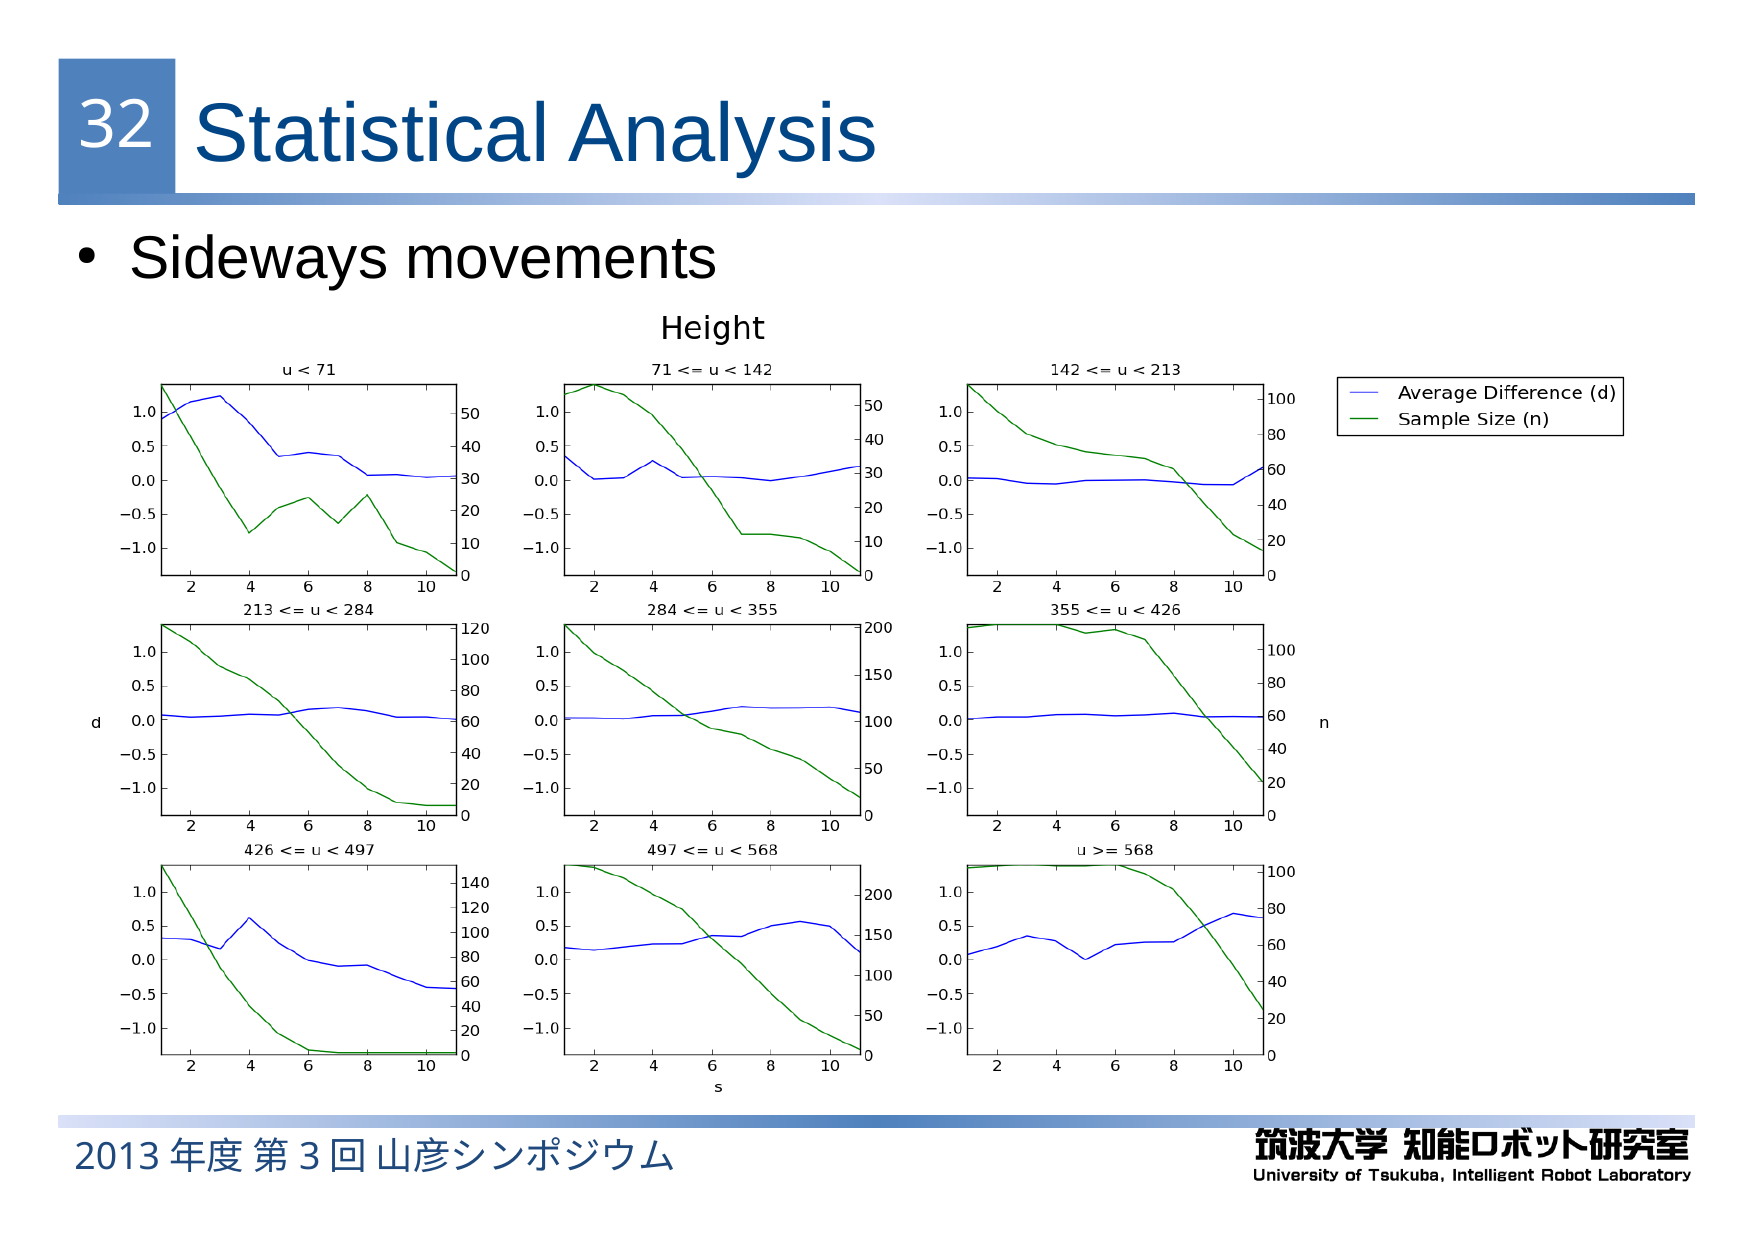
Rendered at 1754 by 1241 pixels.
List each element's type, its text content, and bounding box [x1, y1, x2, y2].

picture [1252, 1127, 1691, 1182]
picture [58, 298, 1696, 1108]
title Statistical Analysis [193, 61, 1651, 205]
list Sideways movements [58, 223, 1696, 298]
